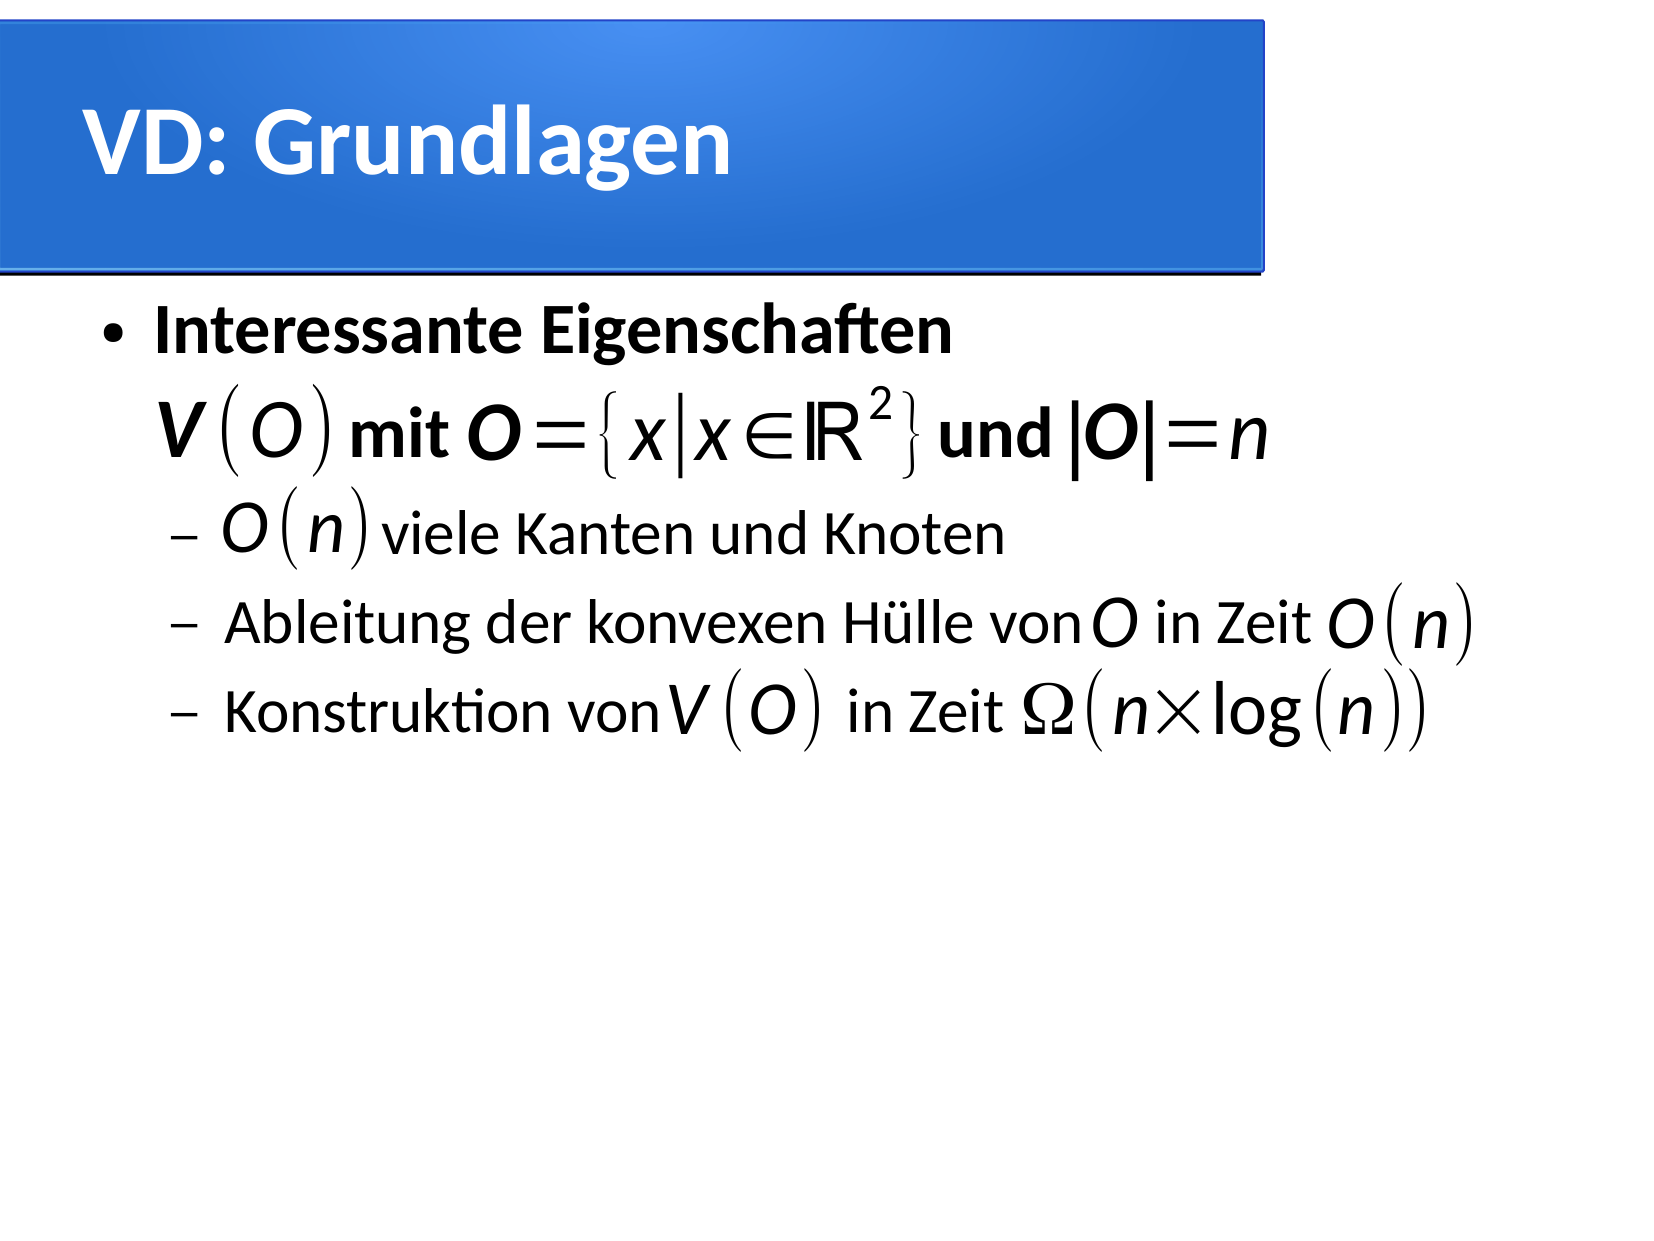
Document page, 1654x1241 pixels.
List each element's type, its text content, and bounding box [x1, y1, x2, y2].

chart [652, 664, 839, 756]
chart [141, 377, 349, 481]
chart [1007, 578, 1490, 756]
chart [208, 483, 384, 575]
list Interessante Eigenschaften mit und viele Kanten und Knoten Ableitung der konvexen Hülle von in Zeit Konstruktion von in Zeit [82, 299, 1571, 1019]
chart [454, 381, 942, 489]
chart [1046, 393, 1284, 484]
title VD: Grundlagen [82, 47, 1235, 252]
